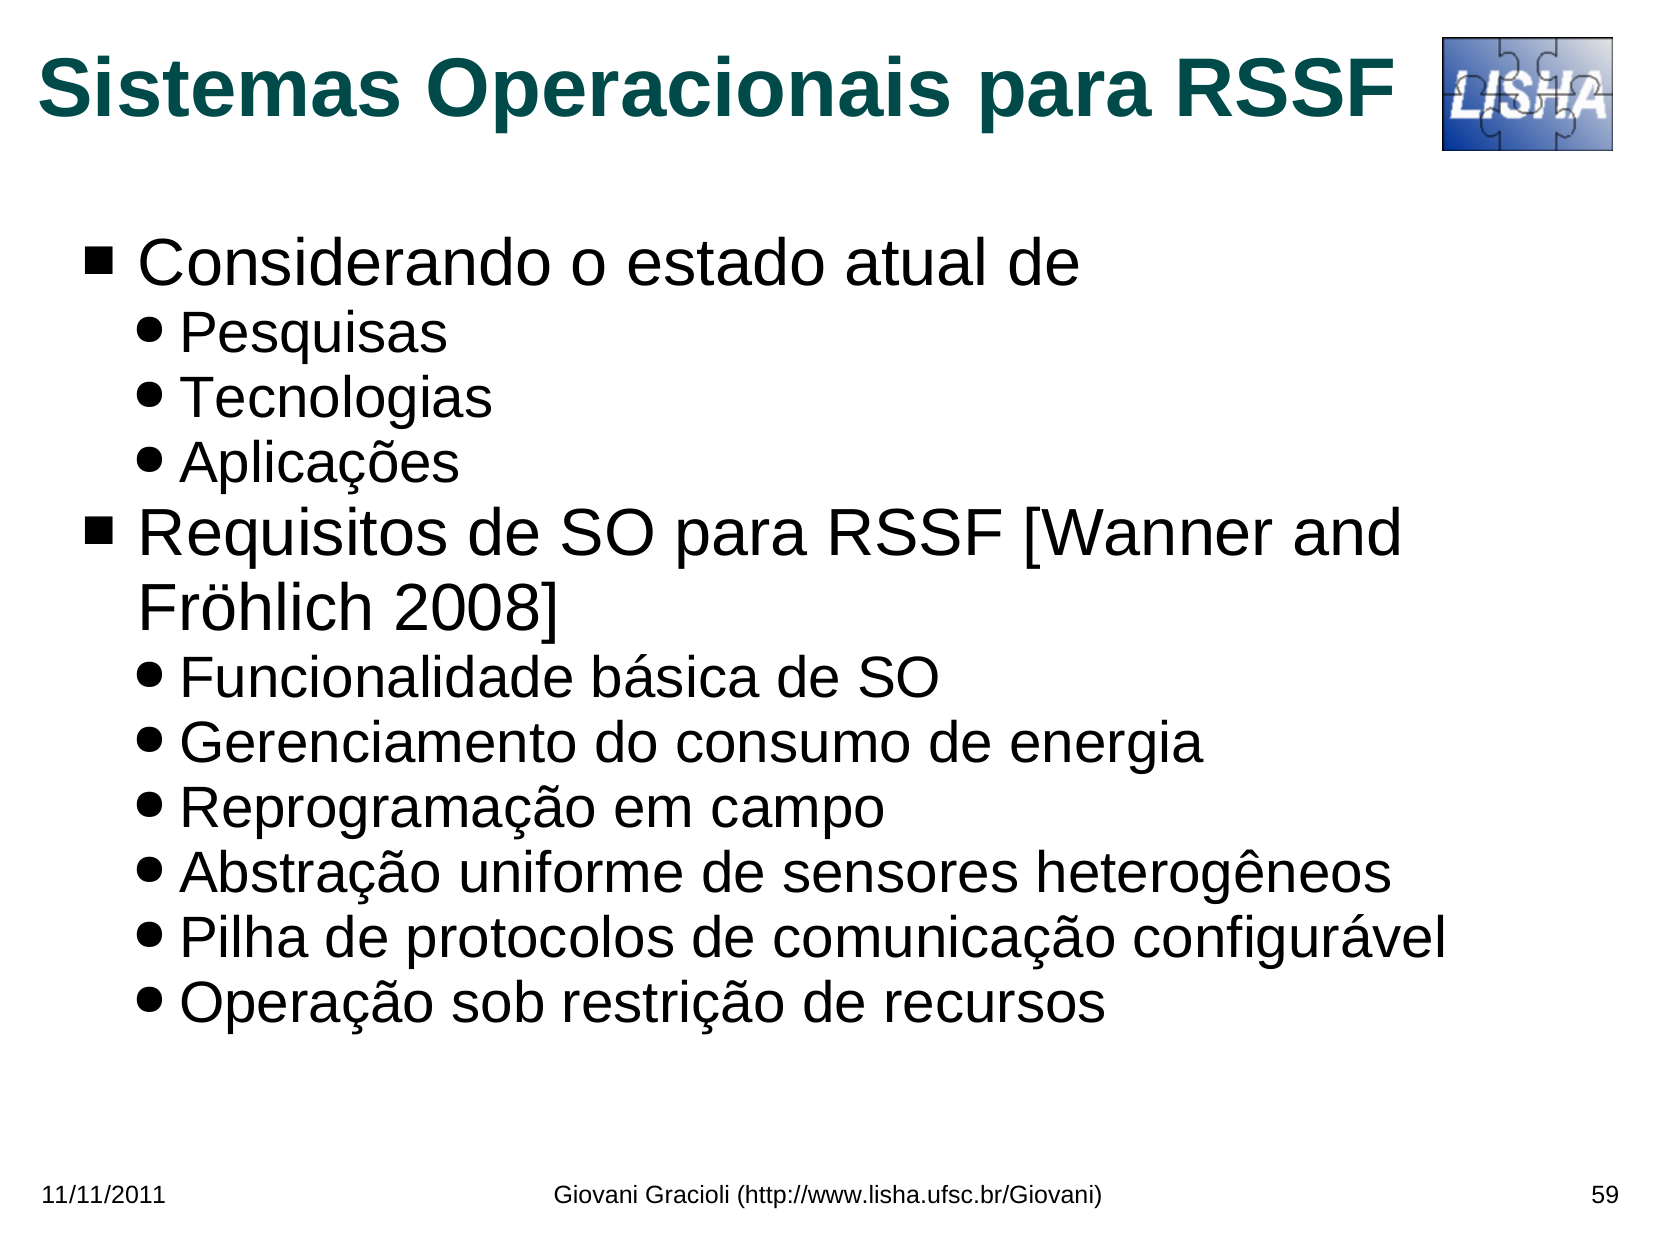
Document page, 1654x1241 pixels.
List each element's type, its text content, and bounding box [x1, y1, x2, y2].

picture [1442, 37, 1613, 151]
list Considerando o estado atual de Pesquisas Tecnologias Aplicações Requisitos de SO para RSSF [Wanner and Fröhlich 2008] Funcionalidade básica de SO Gerenciamento do consumo de energia Reprogramação em campo Abstração uniforme de sensores heterogêneos Pilha de protocolos de comunicação configurável Operação sob restrição de recursos [37, 225, 1613, 1163]
title Sistemas Operacionais para RSSF [37, 37, 1426, 151]
